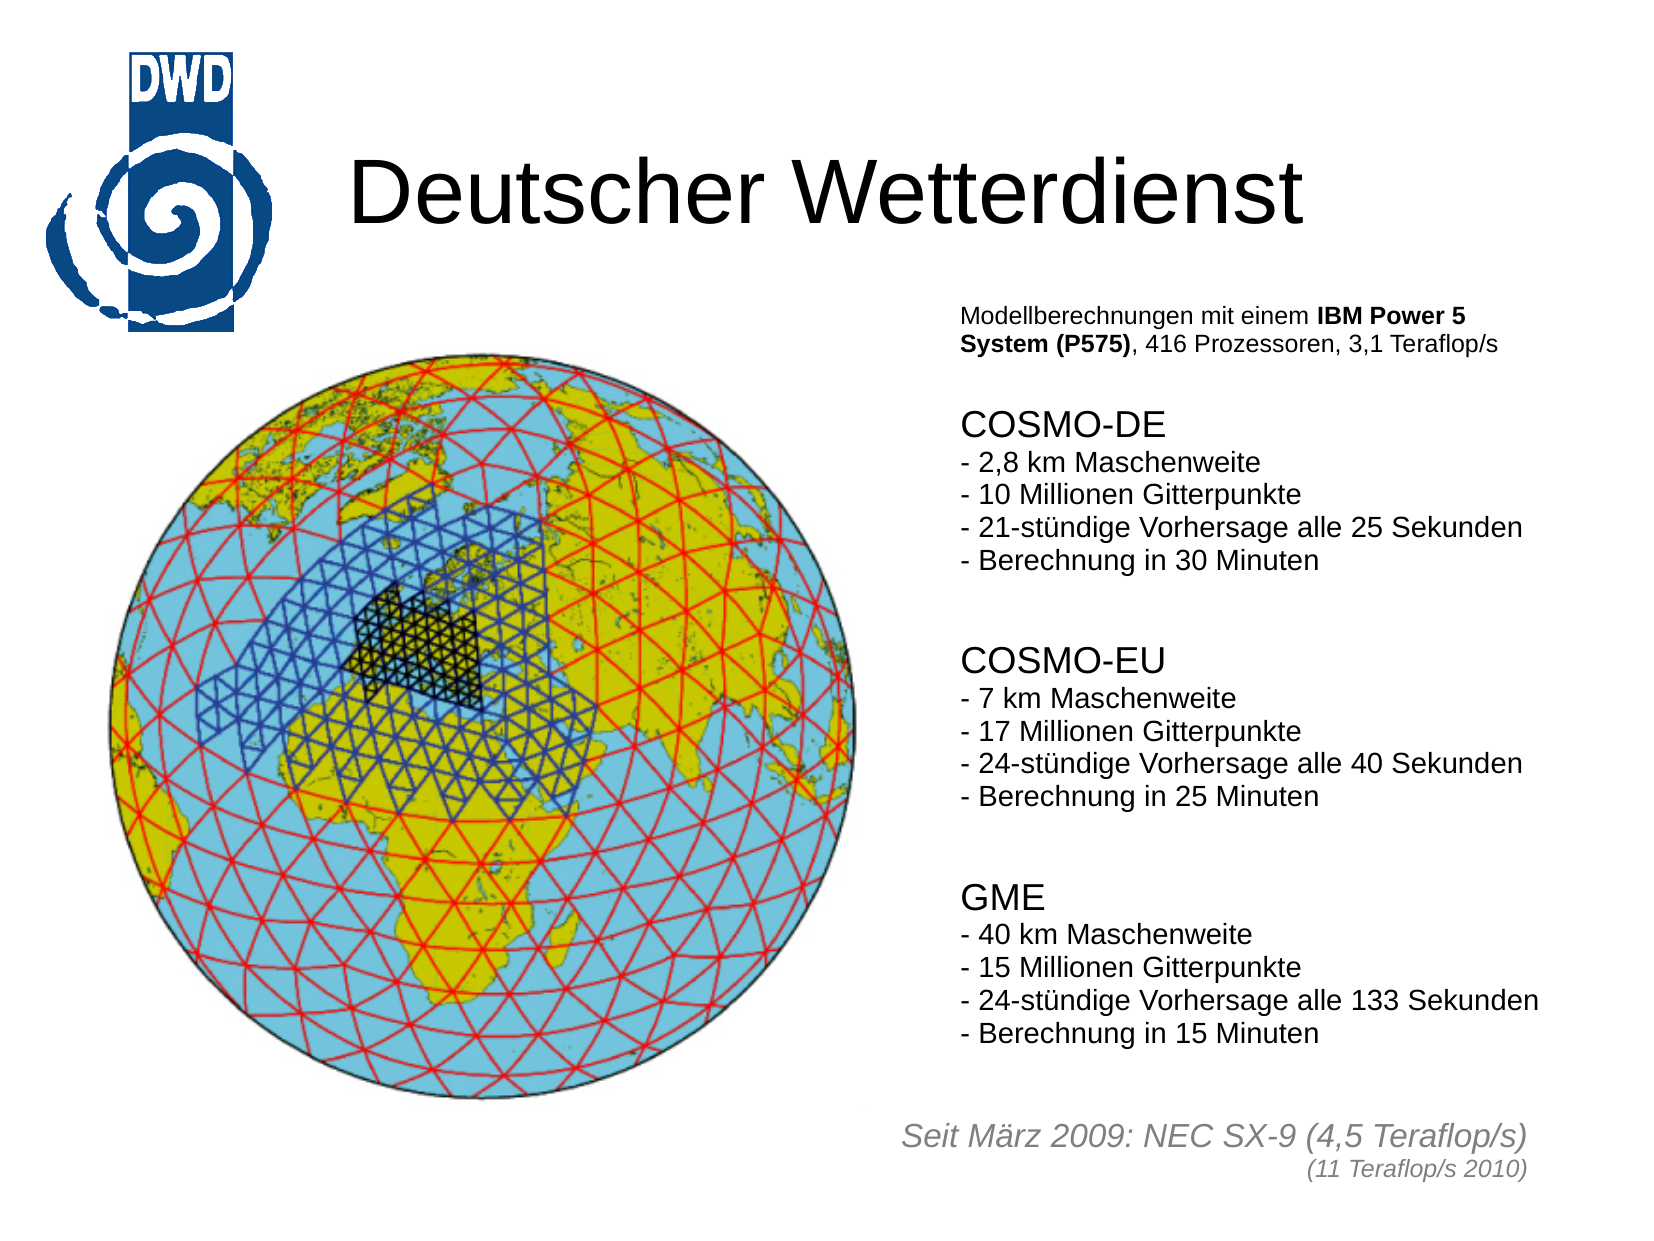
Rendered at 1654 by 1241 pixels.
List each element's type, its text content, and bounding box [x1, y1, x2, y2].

text_box COSMO-DE - 2,8 km Maschenweite - 10 Millionen Gitterpunkte - 21-stündige Vorhersage alle 25 Sekunden - Berechnung in 30 Minuten [945, 396, 1539, 585]
text_box Seit März 2009: NEC SX-9 (4,5 Teraflop/s) (11 Teraflop/s 2010) [886, 1110, 1544, 1191]
text_box GME - 40 km Maschenweite - 15 Millionen Gitterpunkte - 24-stündige Vorhersage alle 133 Sekunden - Berechnung in 15 Minuten [945, 868, 1556, 1057]
title Deutscher Wetterdienst [272, 88, 1571, 296]
text_box COSMO-EU - 7 km Maschenweite - 17 Millionen Gitterpunkte - 24-stündige Vorhersage alle 40 Sekunden - Berechnung in 25 Minuten [945, 632, 1539, 821]
picture [45, 52, 272, 332]
picture [97, 344, 868, 1109]
text_box Modellberechnungen mit einem IBM Power 5 System (P575), 416 Prozessoren, 3,1 Teraflop/s [945, 294, 1562, 389]
